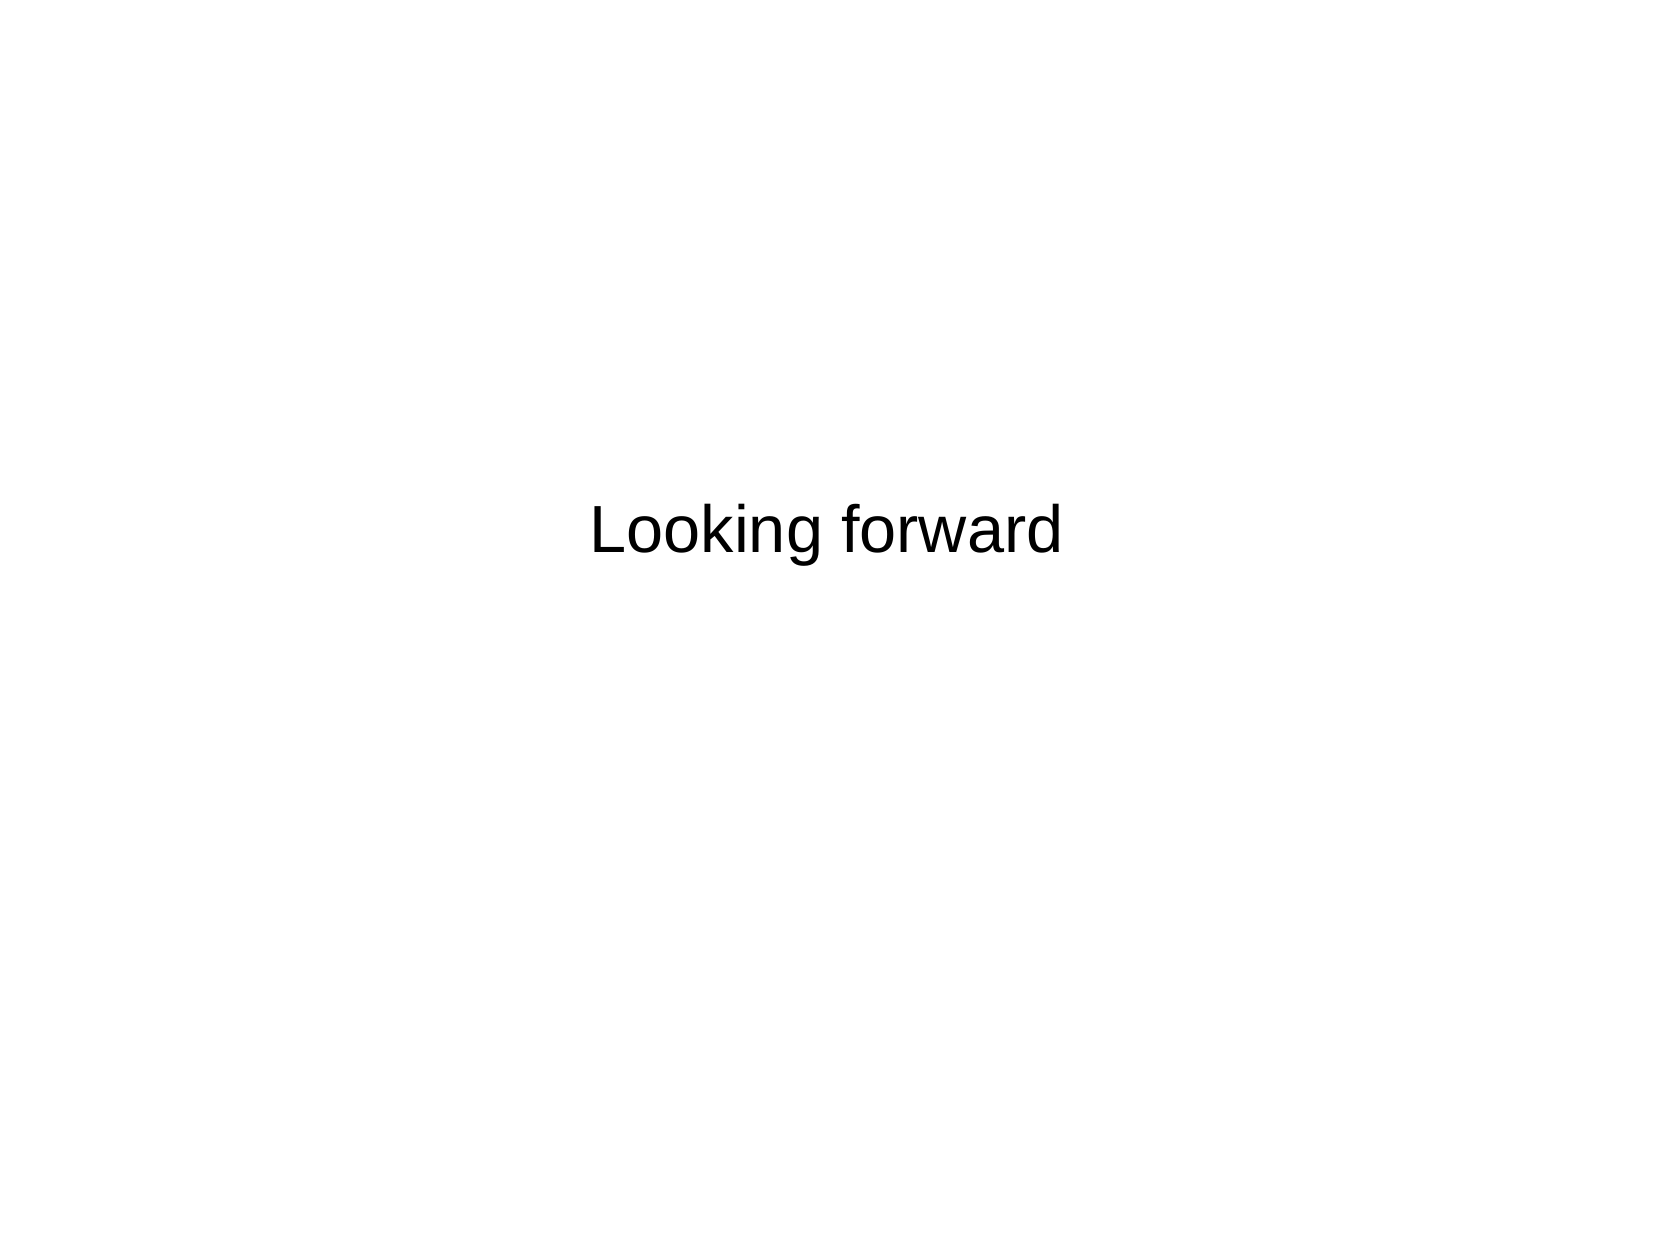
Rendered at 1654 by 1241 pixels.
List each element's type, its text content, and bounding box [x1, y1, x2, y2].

subtitle Looking forward [82, 49, 1571, 1010]
